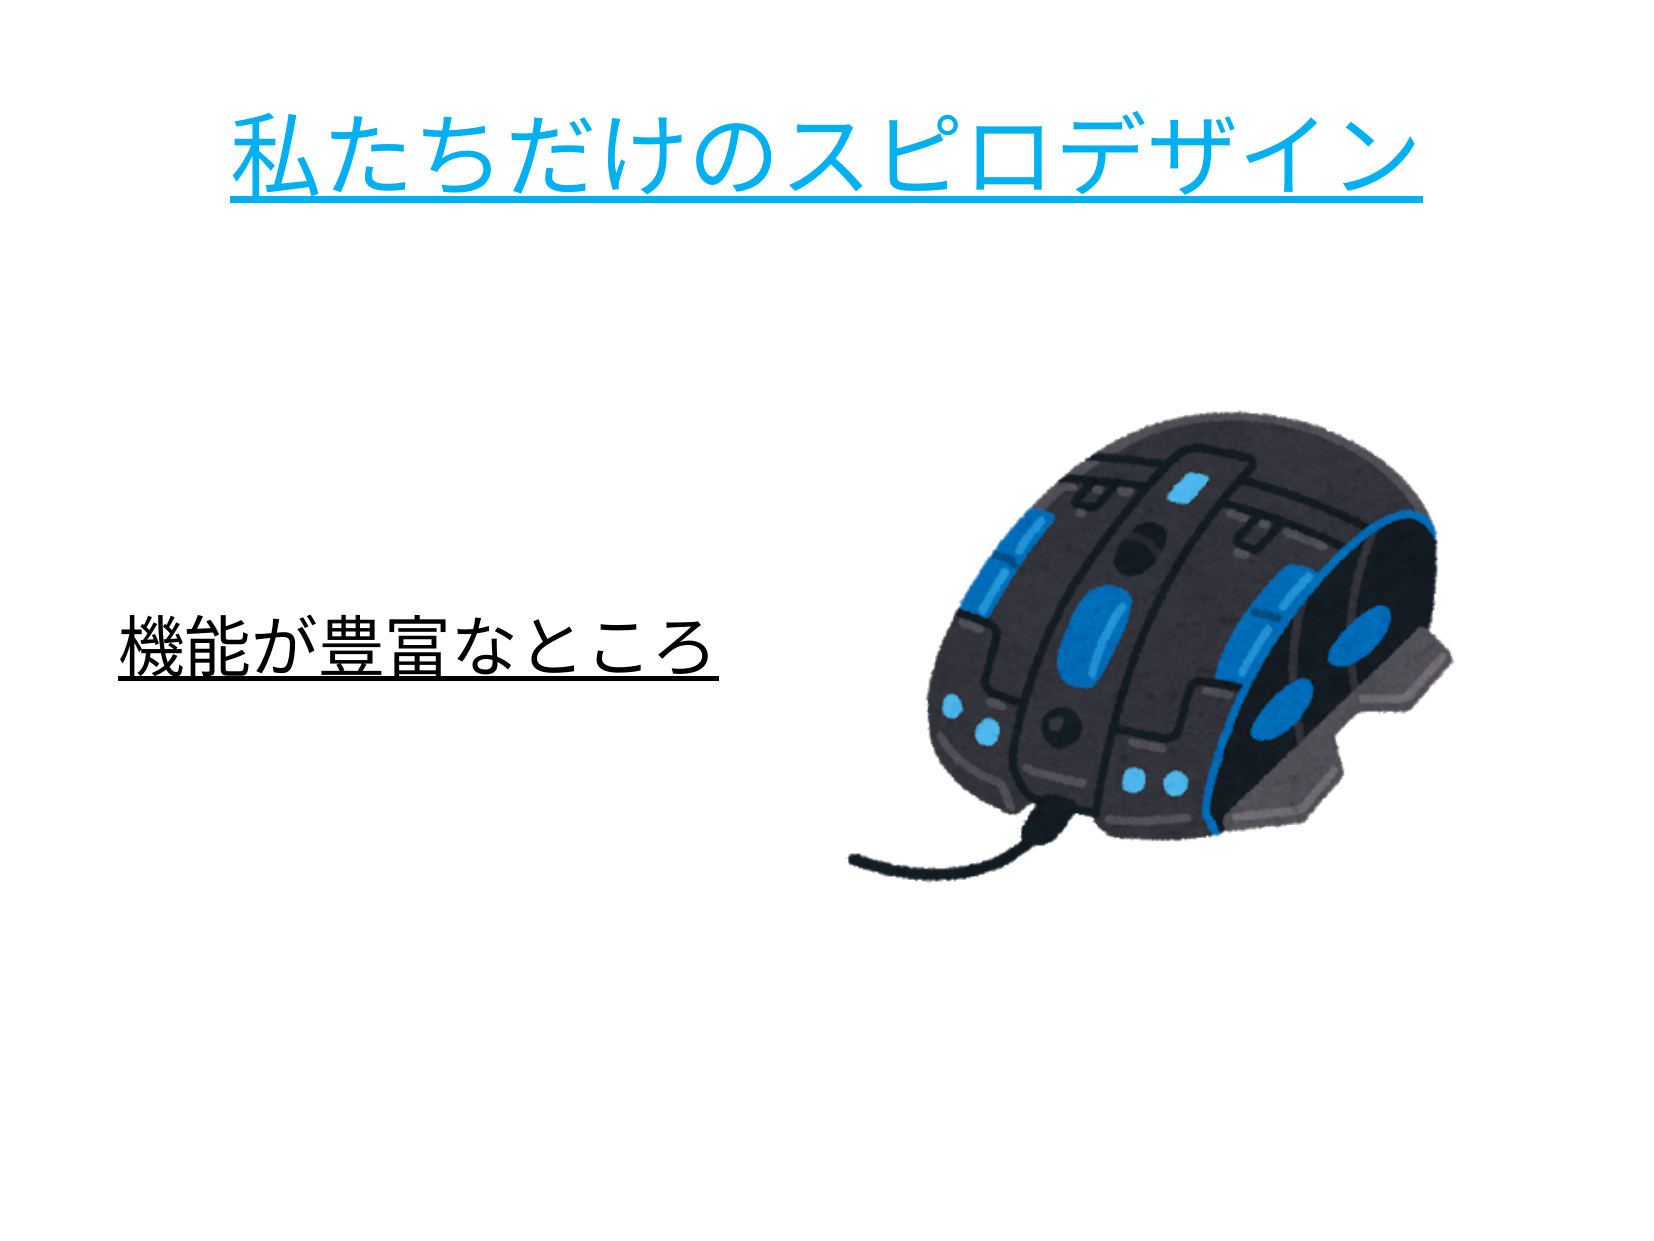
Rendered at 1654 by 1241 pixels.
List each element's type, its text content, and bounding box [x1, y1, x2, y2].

title 私たちだけのスピロデザイン [82, 49, 1571, 257]
list 機能が豊富なところ [82, 290, 1571, 1109]
